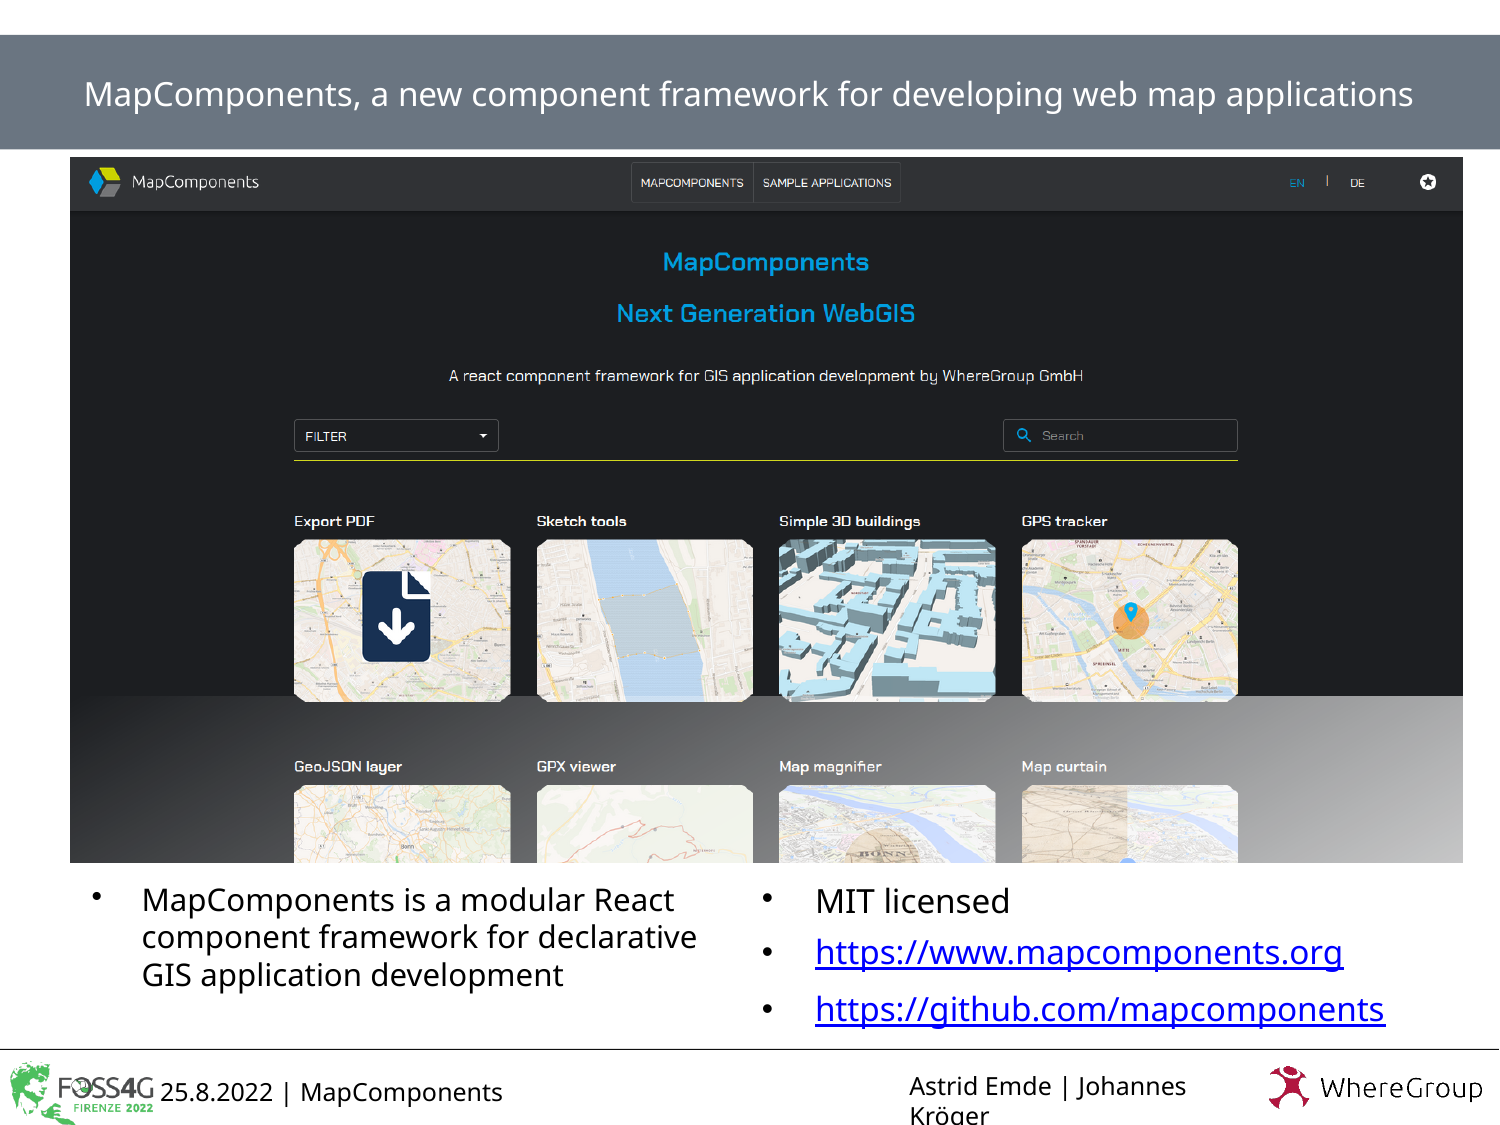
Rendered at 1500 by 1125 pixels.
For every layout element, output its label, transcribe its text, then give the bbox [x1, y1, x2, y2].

picture [70, 157, 1463, 696]
text_box [70, 696, 1463, 863]
text_box MapComponents, a new component framework for developing web map applications [74, 44, 1425, 142]
picture [0, 1061, 178, 1125]
text_box MapComponents is a modular React component framework for declarative GIS application development [75, 879, 721, 1022]
picture [1268, 1066, 1482, 1109]
text_box MIT licensed https://www.mapcomponents.org https://github.com/mapcomponents [744, 879, 1477, 1046]
